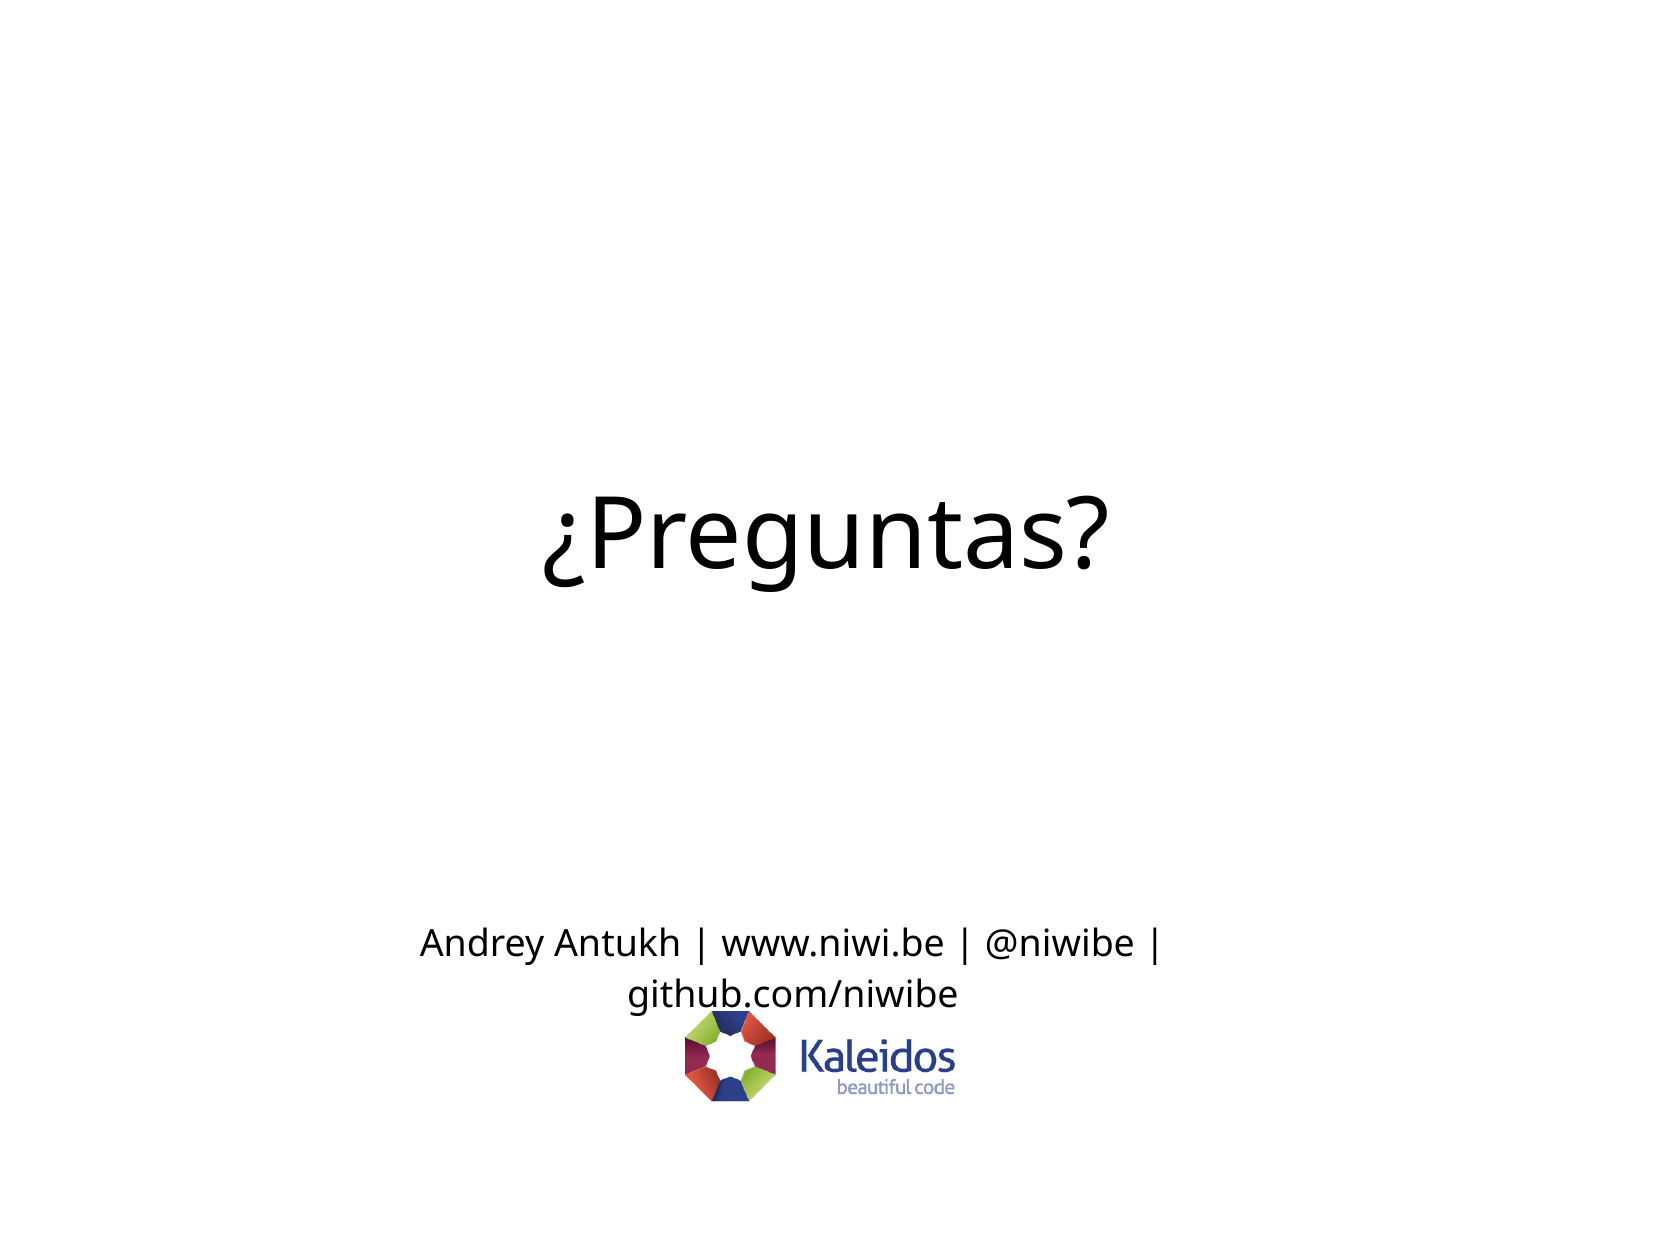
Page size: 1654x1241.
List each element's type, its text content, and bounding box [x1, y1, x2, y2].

subtitle ¿Preguntas? [82, 49, 1571, 1010]
picture [681, 1005, 961, 1106]
text_box Andrey Antukh | www.niwi.be | @niwibe | github.com/niwibe [405, 908, 1287, 974]
